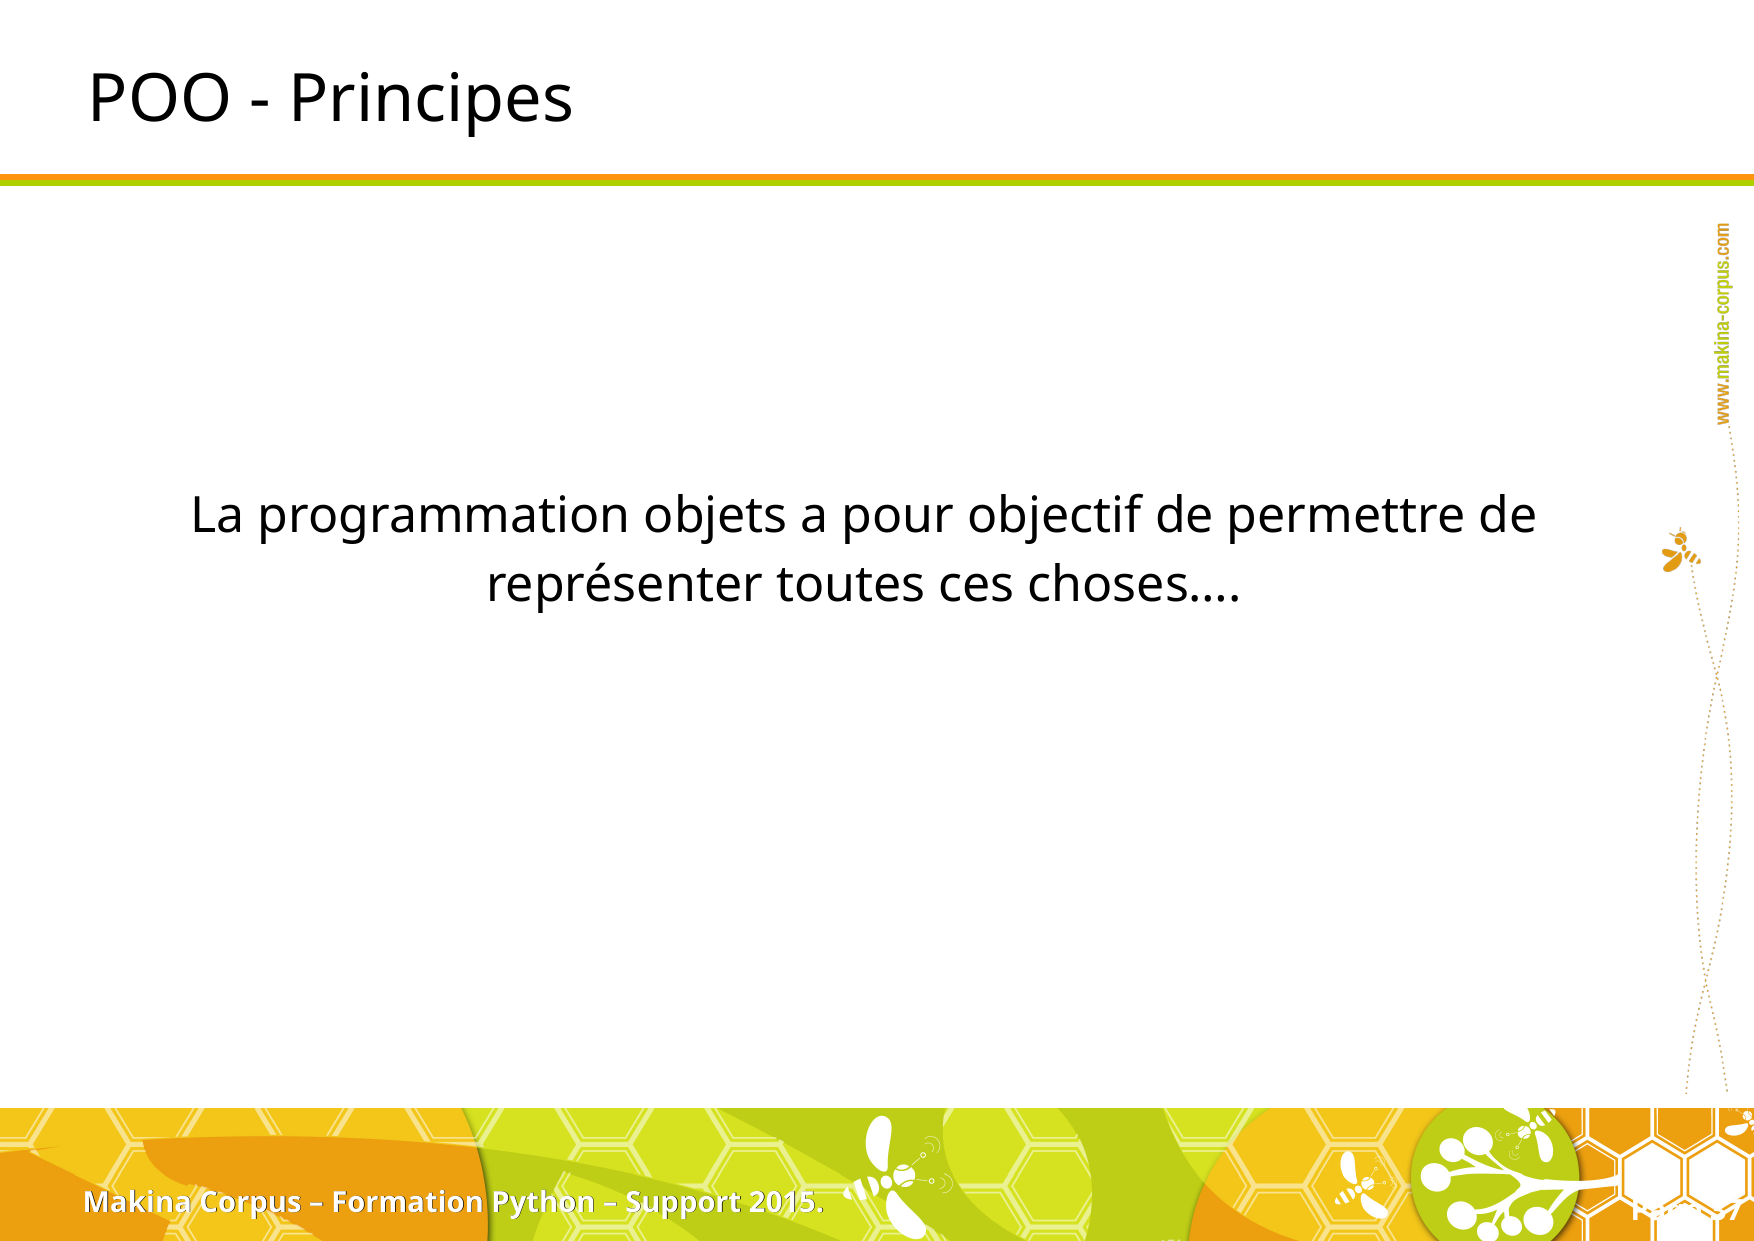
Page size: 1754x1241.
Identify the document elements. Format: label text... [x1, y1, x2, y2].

title POO - Principes [87, 31, 1667, 160]
picture [0, 1108, 1754, 1241]
picture [1639, 203, 1754, 1093]
list La programmation objets a pour objectif de permettre de représenter toutes ces choses…. [75, 479, 1654, 638]
